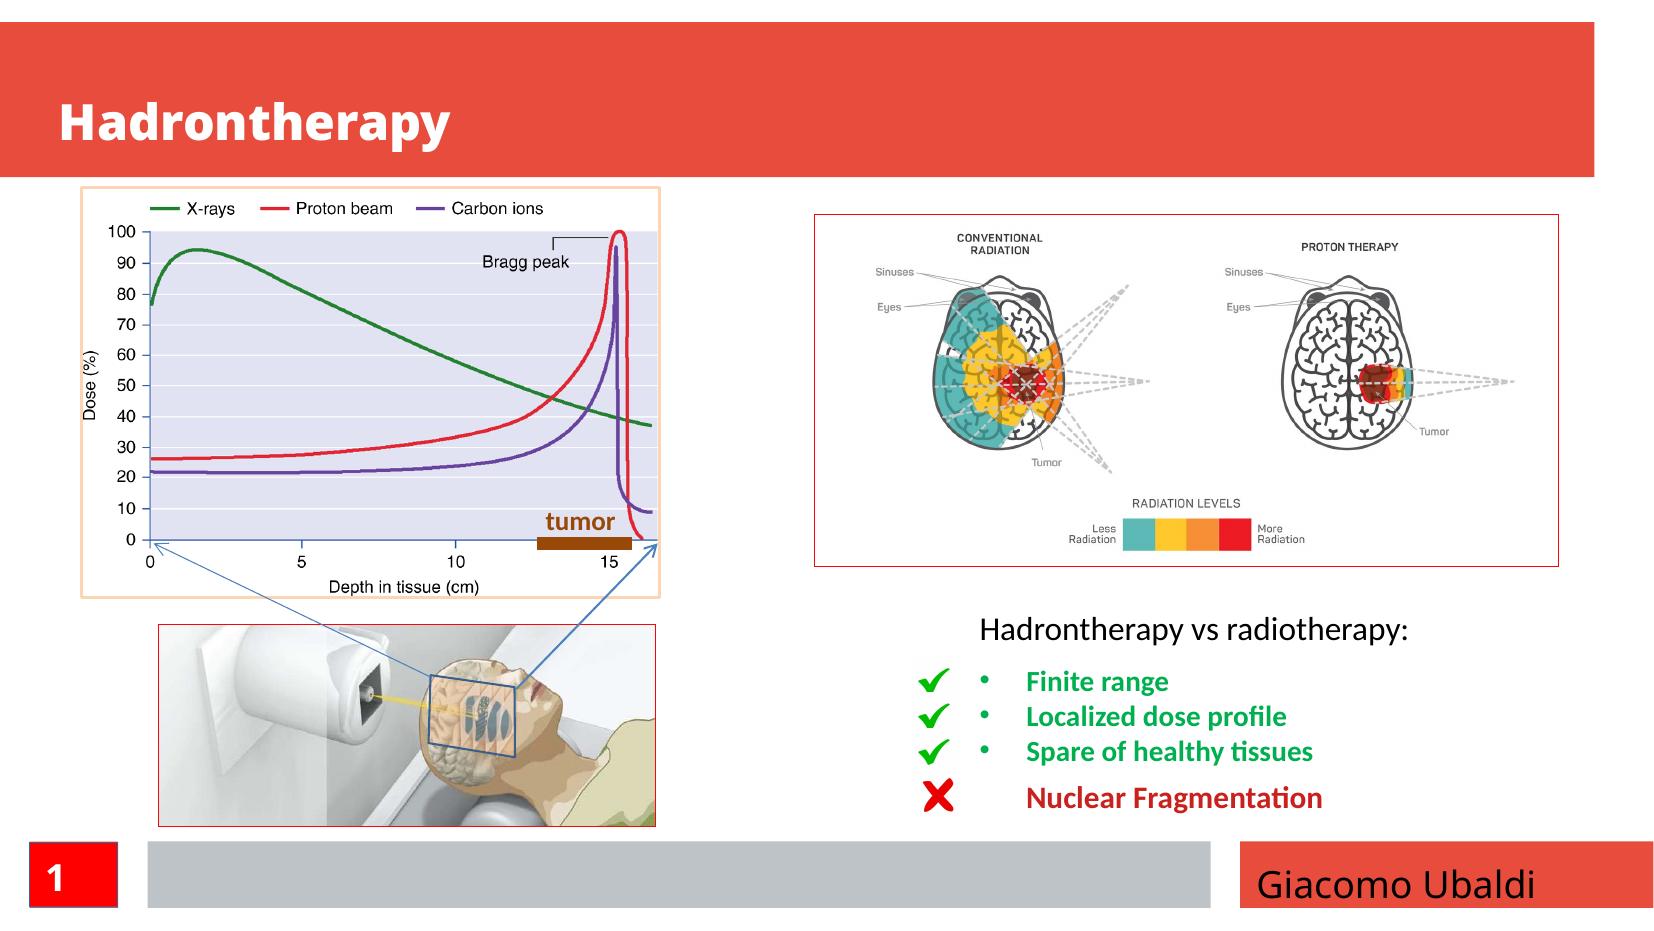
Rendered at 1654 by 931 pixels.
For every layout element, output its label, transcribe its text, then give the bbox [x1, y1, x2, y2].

text_box 1 [30, 844, 86, 903]
picture [325, 624, 576, 687]
picture [814, 214, 1559, 567]
text_box [29, 842, 118, 907]
picture [609, 546, 658, 596]
text_box tumor [530, 496, 631, 544]
picture [158, 624, 656, 827]
text_box [428, 675, 516, 758]
picture [82, 188, 658, 596]
picture [910, 657, 958, 816]
title Hadrontherapy [59, 44, 1595, 156]
text_box Hadrontherapy vs radiotherapy: Finite range Localized dose profile Spare of healthy tissues [964, 599, 1426, 855]
text_box Giacomo Ubaldi [1241, 850, 1568, 910]
